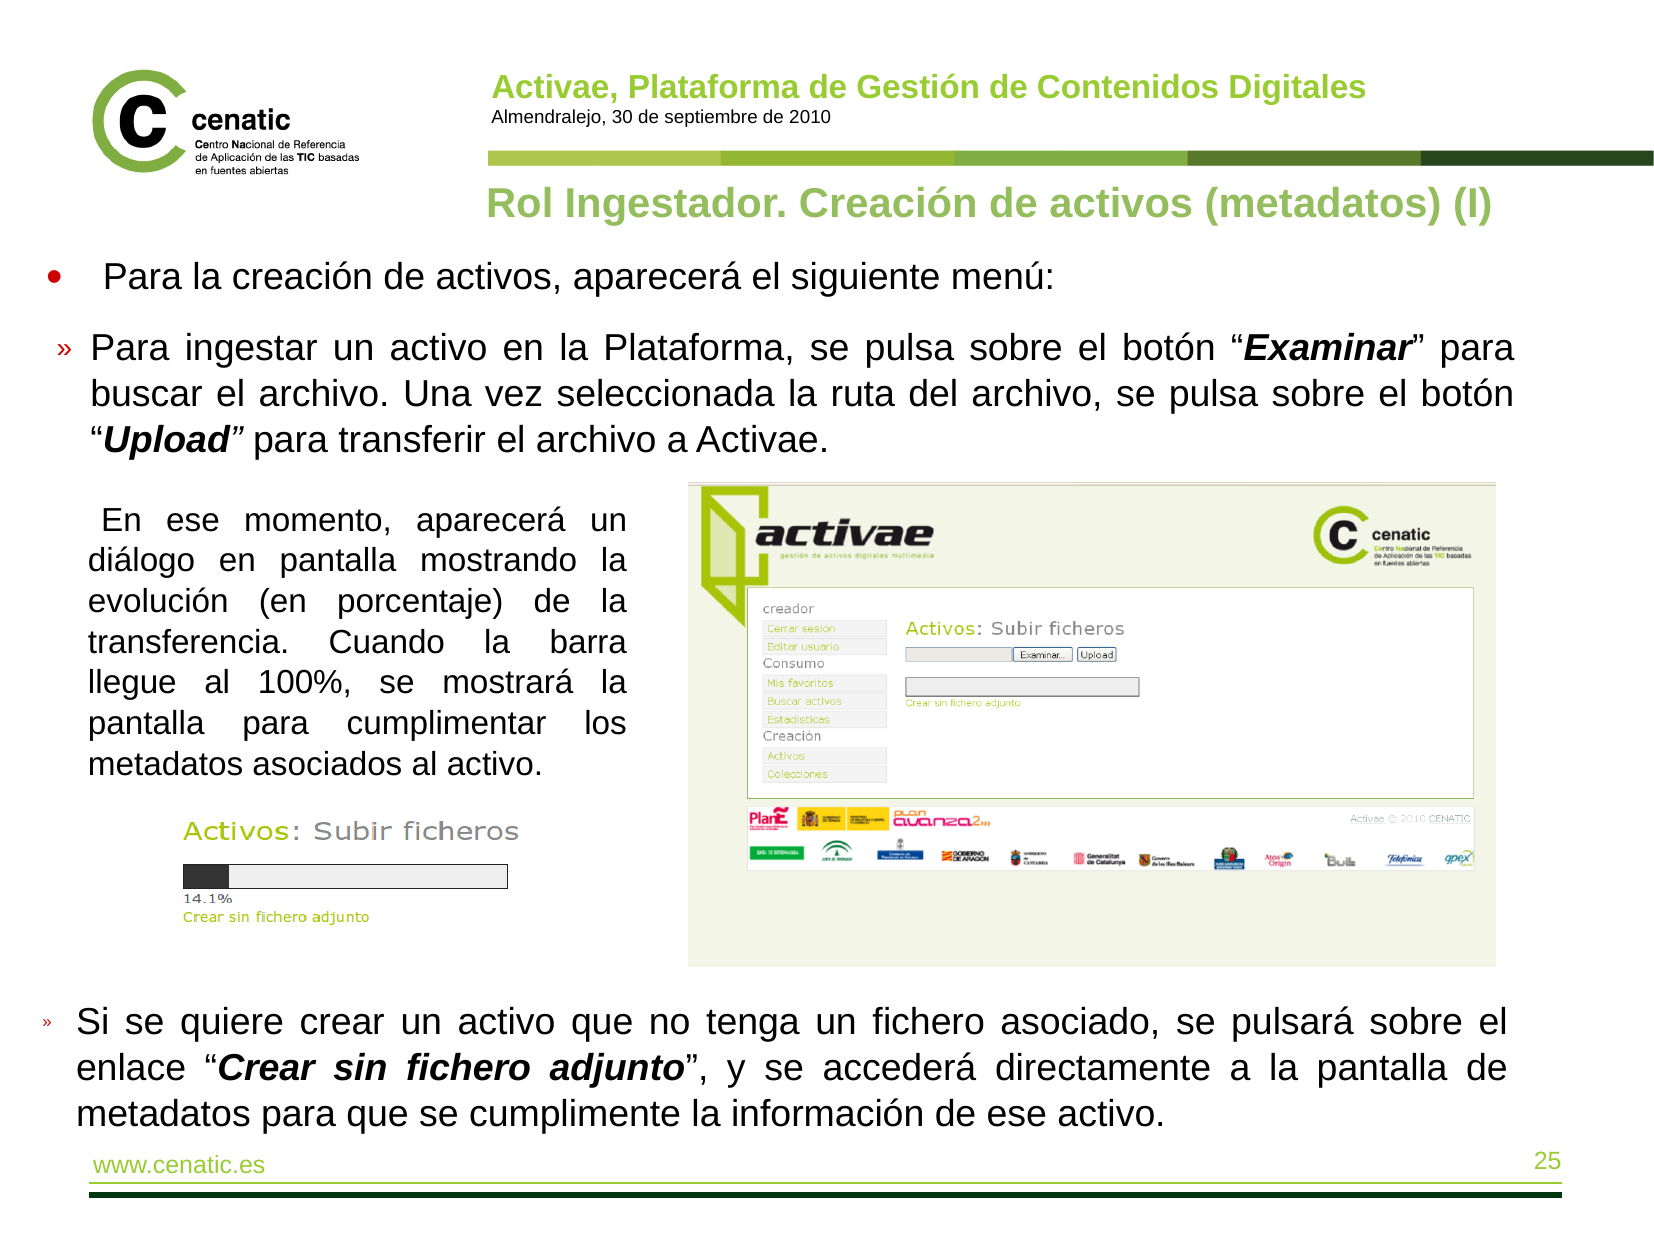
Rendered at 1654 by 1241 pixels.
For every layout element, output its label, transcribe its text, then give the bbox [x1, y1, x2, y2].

title Rol Ingestador. Creación de activos (metadatos) (I) [486, 177, 1571, 228]
list Para la creación de activos, aparecerá el siguiente menú: Para ingestar un activo en la Plataforma, se pulsa sobre el botón “Examinar” para buscar el archivo. Una vez seleccionada la ruta del archivo, se pulsa sobre el botón “Upload” para transferir el archivo a Activae. [31, 243, 1530, 462]
text_box En ese momento, aparecerá un diálogo en pantalla mostrando la evolución (en porcentaje) de la transferencia. Cuando la barra llegue al 100%, se mostrará la pantalla para cumplimentar los metadatos asociados al activo. [29, 490, 643, 805]
text_box Si se quiere crear un activo que no tenga un fichero asociado, se pulsará sobre el enlace “Crear sin fichero adjunto”, y se accederá directamente a la pantalla de metadatos para que se cumplimente la información de ese activo. [17, 988, 1523, 1135]
picture [1, 4, 1654, 1228]
